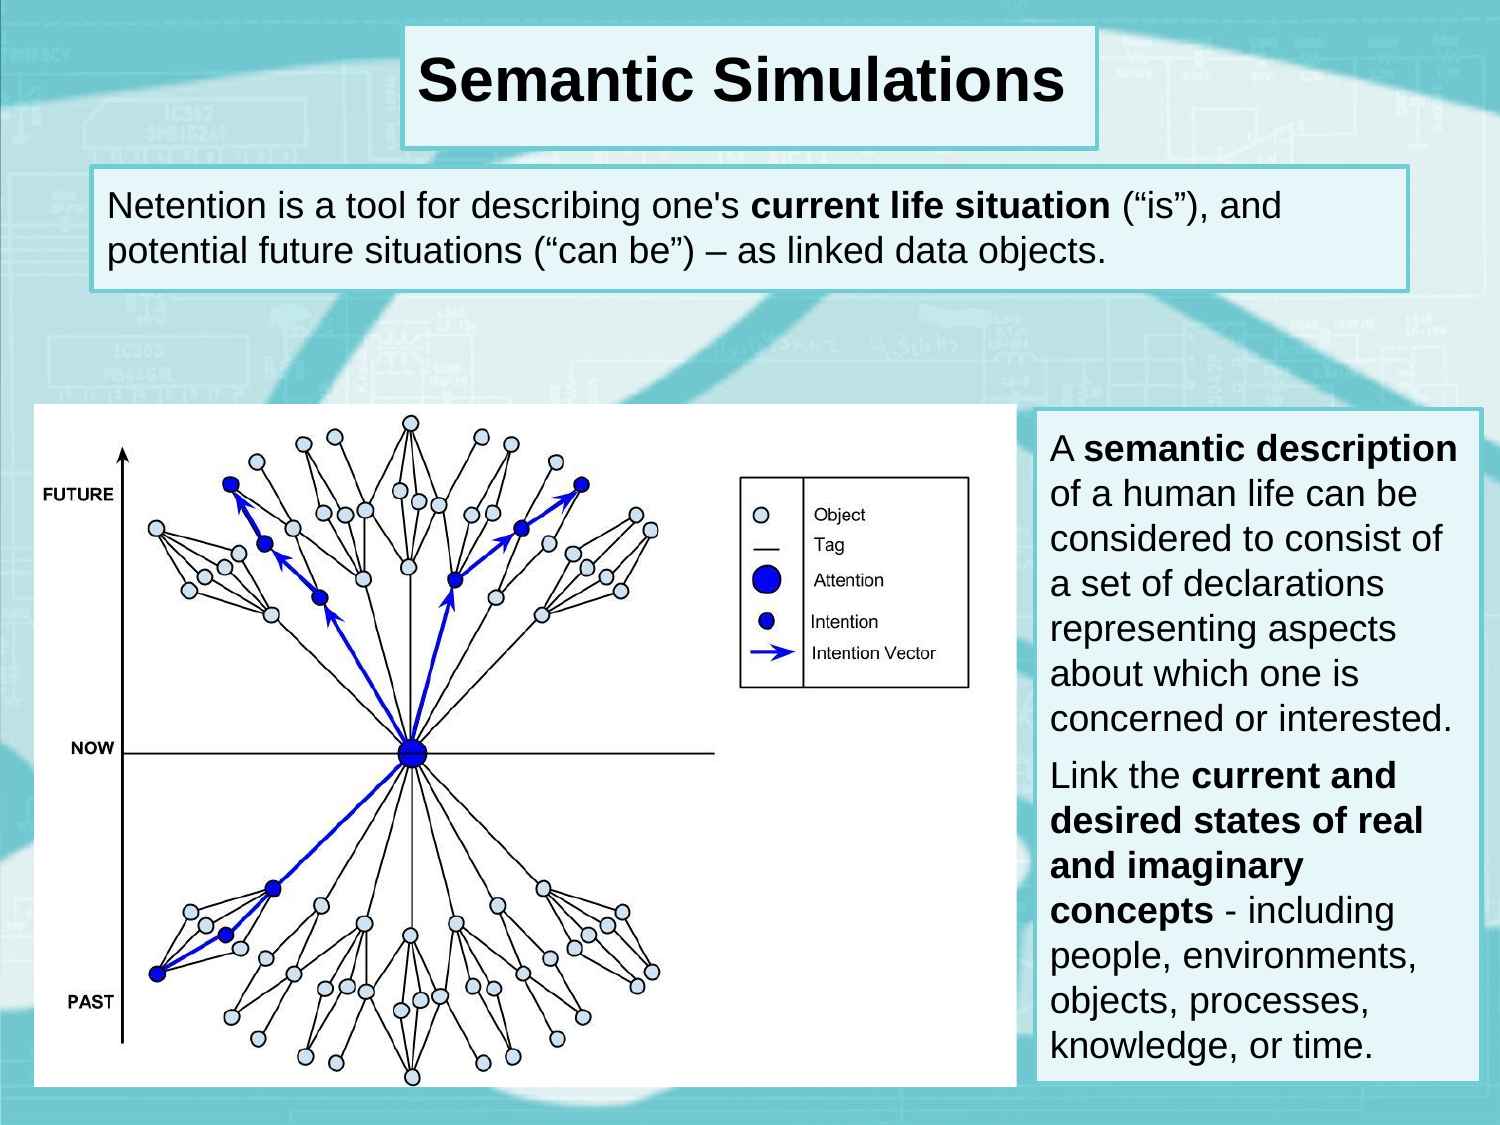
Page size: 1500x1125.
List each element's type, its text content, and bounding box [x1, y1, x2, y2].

text_box Netention is a tool for describing one's current life situation (“is”), and potential future situations (“can be”) – as linked data objects. [91, 166, 1409, 291]
text_box [0, 0, 1500, 1125]
text_box Semantic Simulations [402, 23, 1098, 149]
text_box A semantic description of a human life can be considered to consist of a set of declarations representing aspects about which one is concerned or interested. Link the current and desired states of real and imaginary concepts - including people, environments, objects, processes, knowledge, or time. [1034, 408, 1482, 1083]
